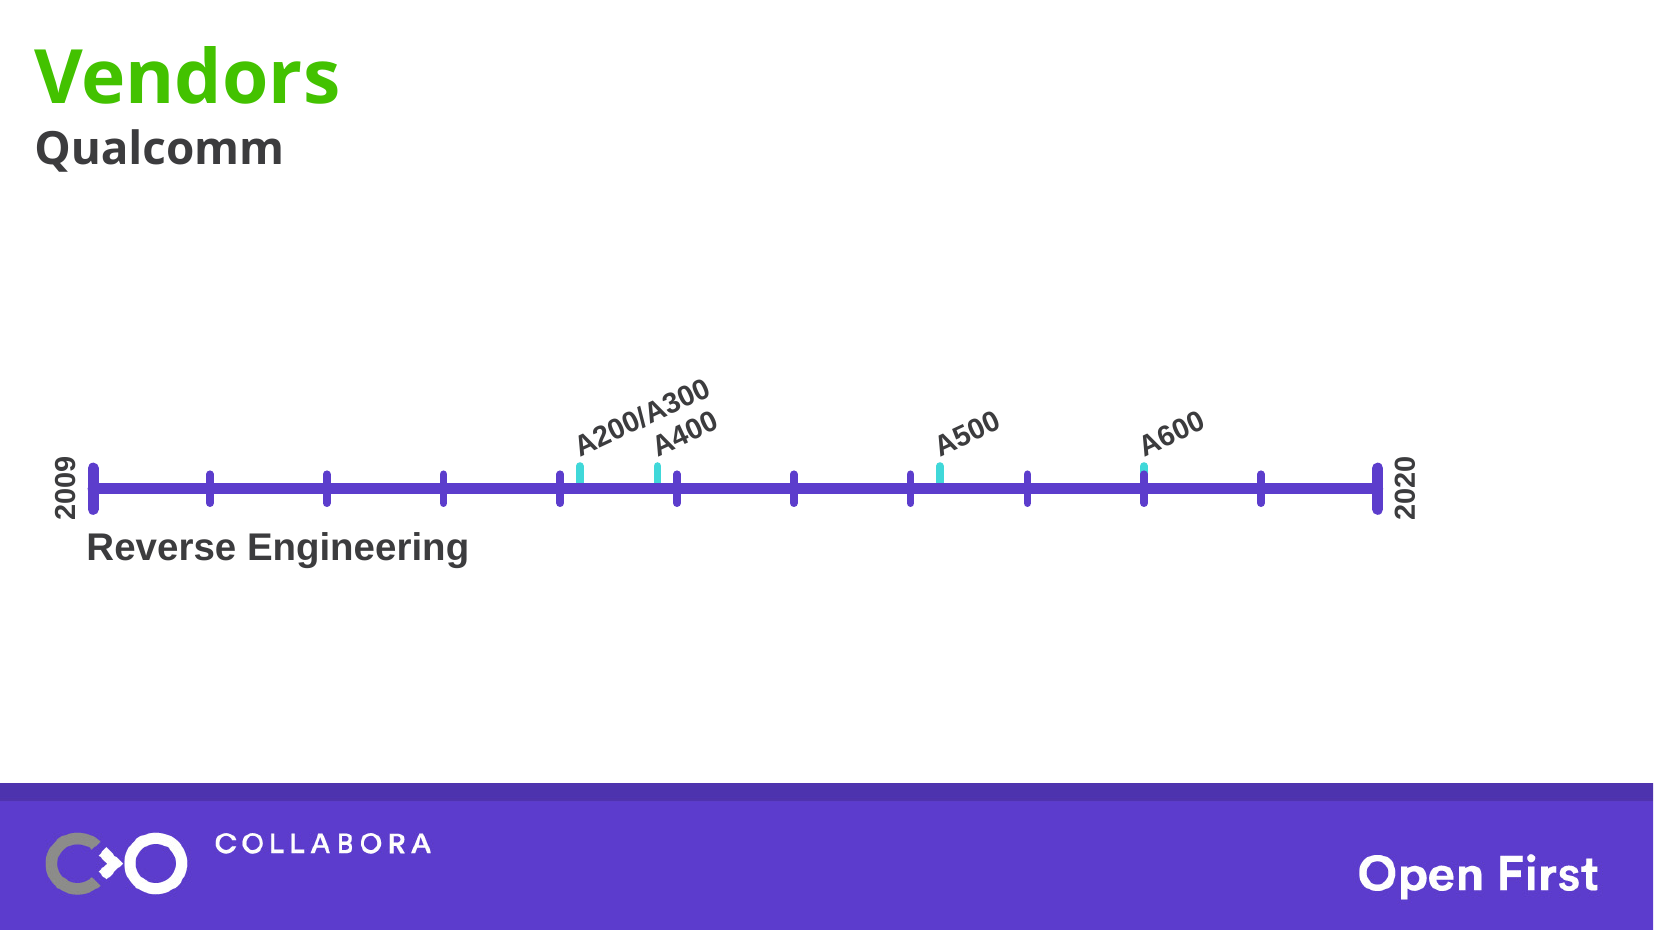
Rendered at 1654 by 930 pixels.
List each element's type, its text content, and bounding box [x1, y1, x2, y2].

title Vendors Qualcomm [34, 28, 1607, 193]
picture [0, 0, 1654, 930]
